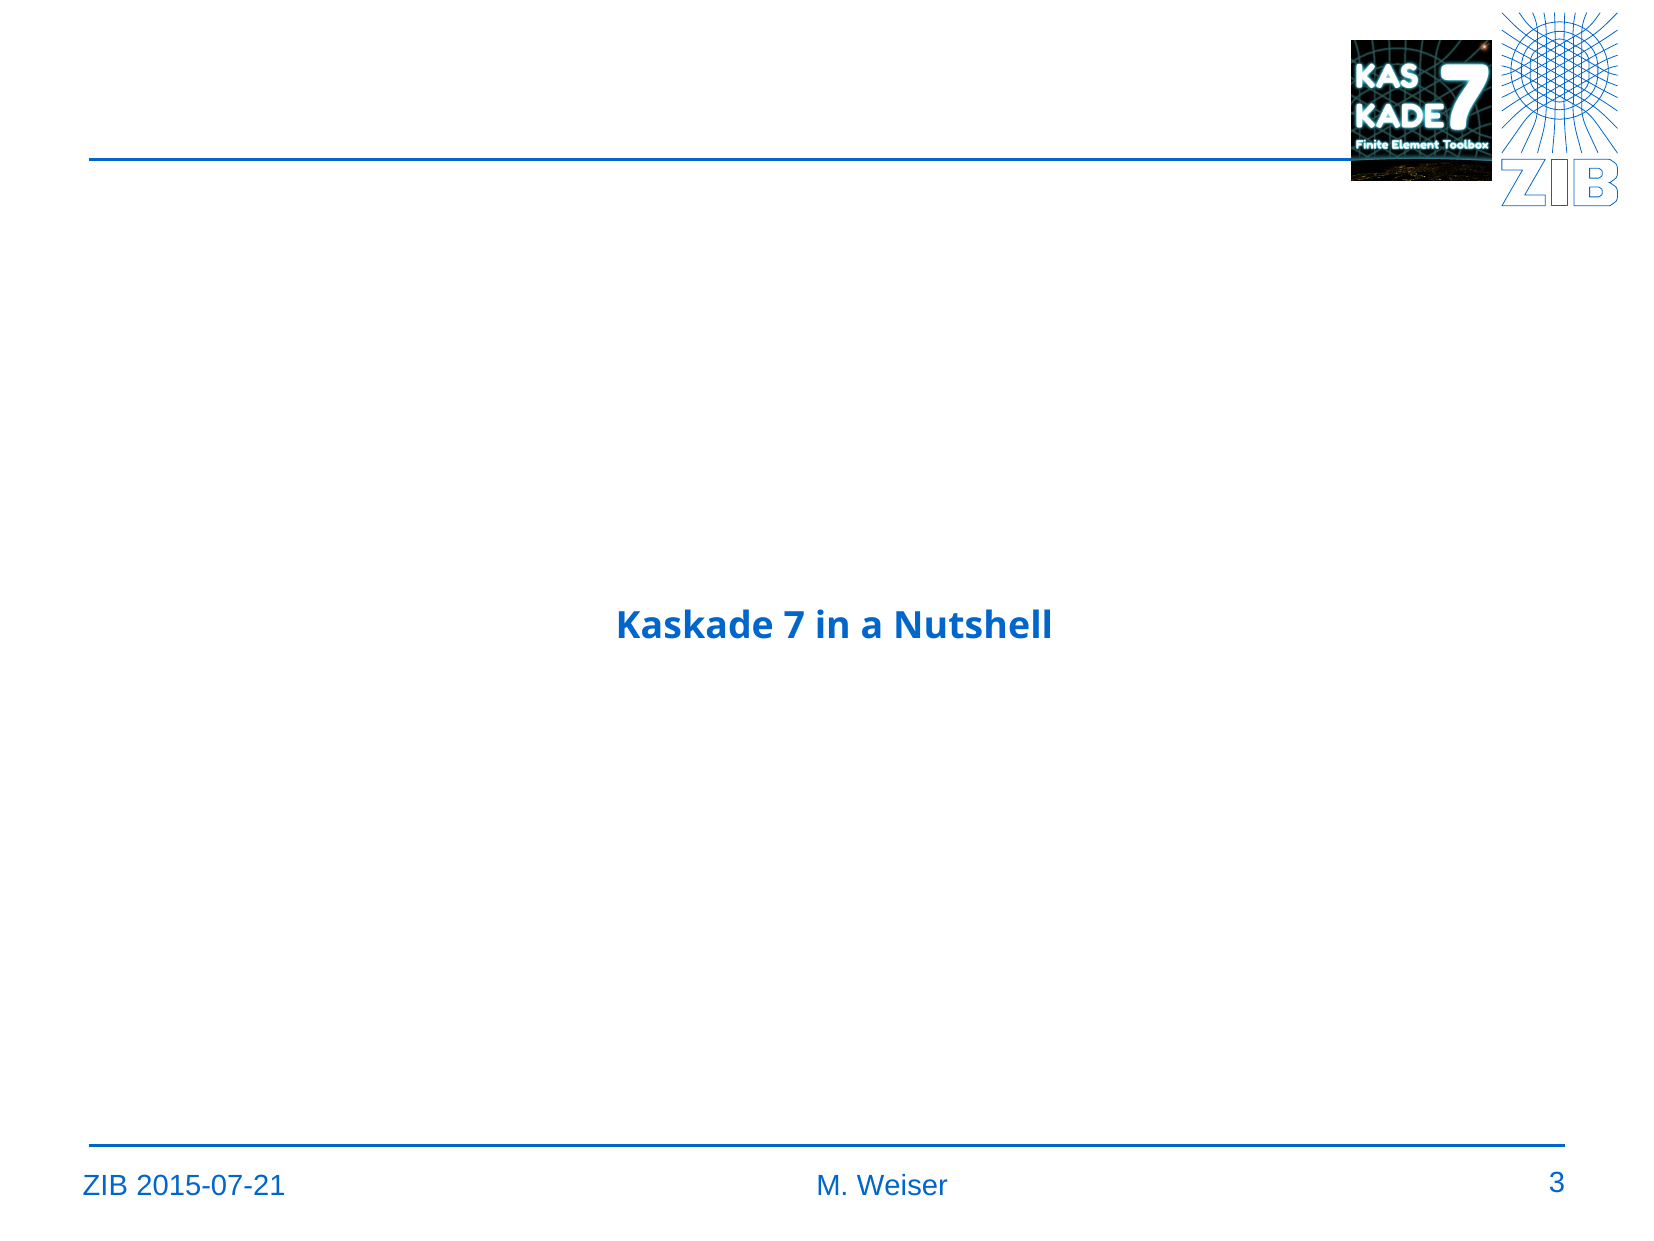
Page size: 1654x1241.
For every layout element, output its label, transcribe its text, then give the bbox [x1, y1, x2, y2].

picture [1351, 40, 1492, 181]
text_box Kaskade 7 in a Nutshell [600, 590, 1053, 650]
